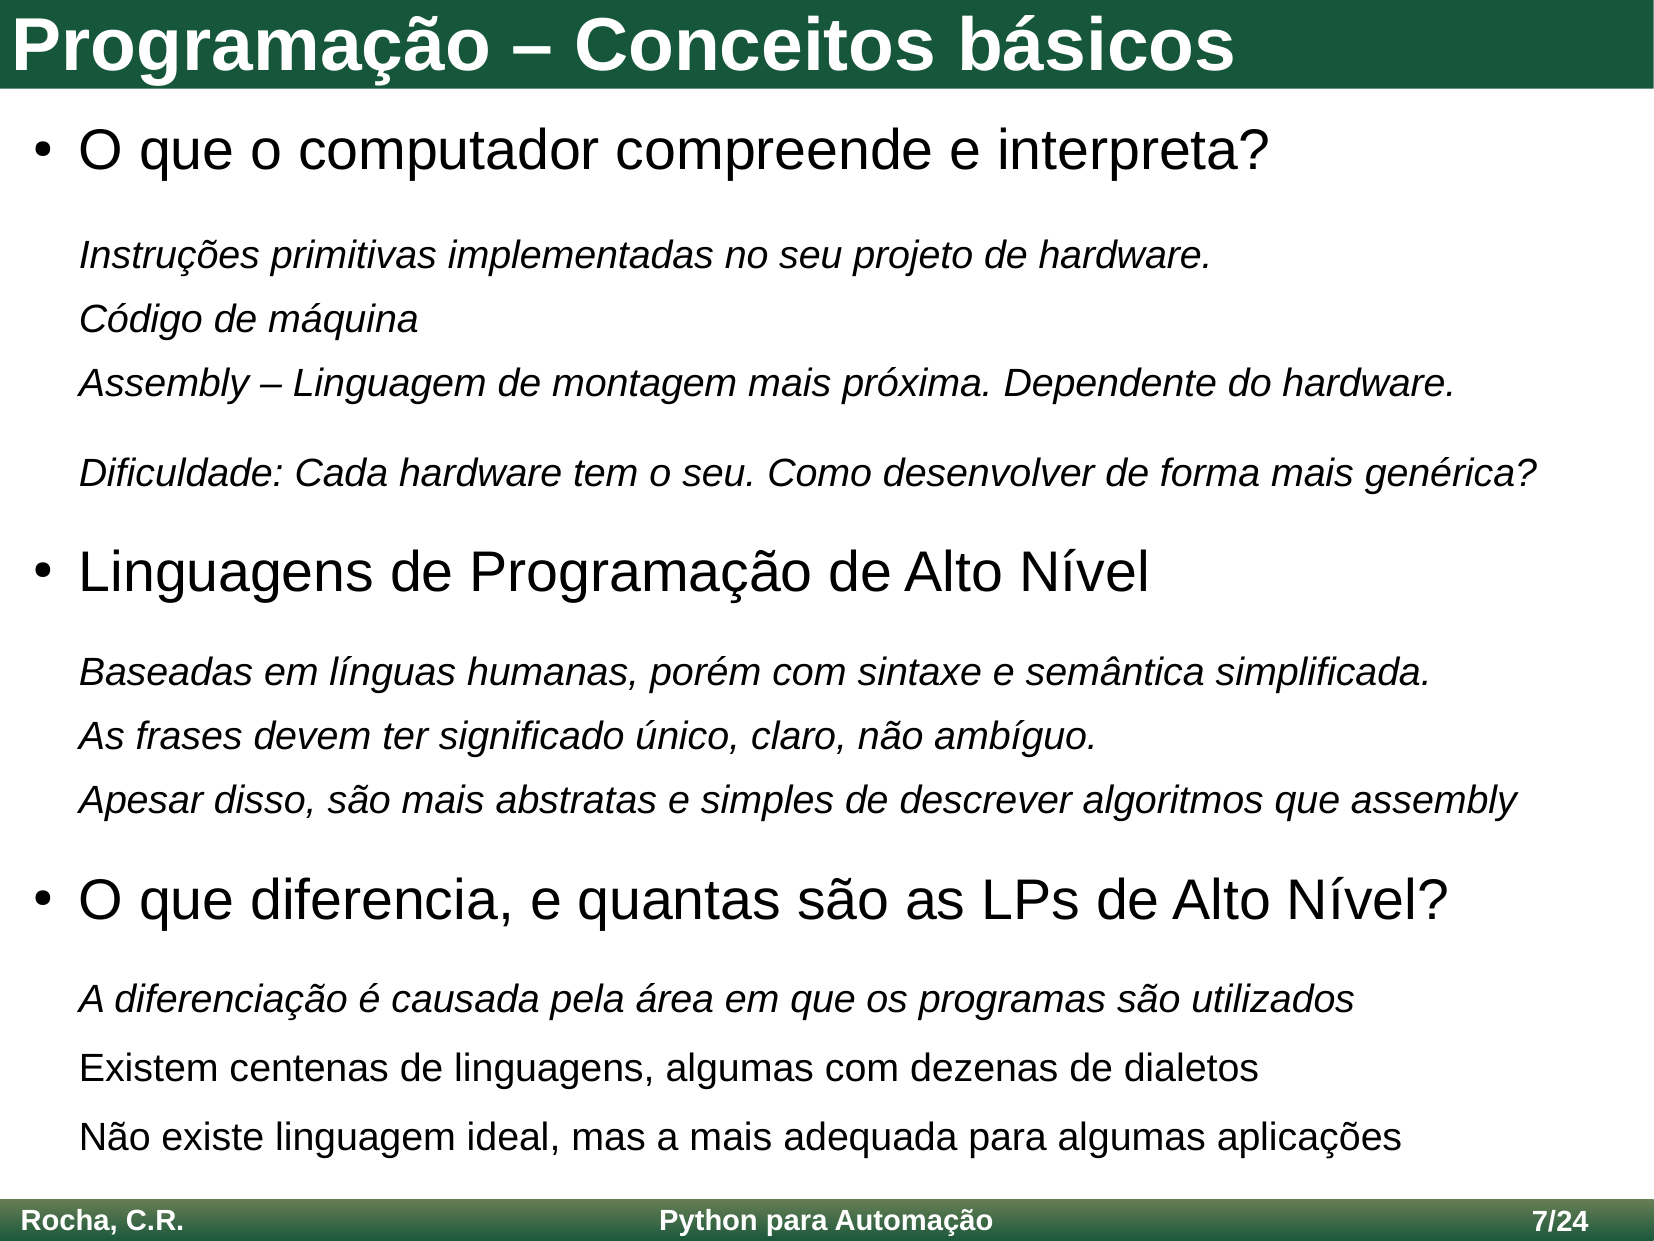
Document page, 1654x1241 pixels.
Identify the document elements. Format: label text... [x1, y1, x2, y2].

title Programação – Conceitos básicos [11, 0, 1625, 89]
list O que o computador compreende e interpreta? Instruções primitivas implementadas no seu projeto de hardware. Código de máquina Assembly – Linguagem de montagem mais próxima. Dependente do hardware. Dificuldade: Cada hardware tem o seu. Como desenvolver de forma mais genérica? Linguagens de Programação de Alto Nível Baseadas em línguas humanas, porém com sintaxe e semântica simplificada. As frases devem ter significado único, claro, não ambíguo. Apesar disso, são mais abstratas e simples de descrever algoritmos que assembly O que diferencia, e quantas são as LPs de Alto Nível? A diferenciação é causada pela área em que os programas são utilizados Existem centenas de linguagens, algumas com dezenas de dialetos Não existe linguagem ideal, mas a mais adequada para algumas aplicações [17, 118, 1625, 1182]
